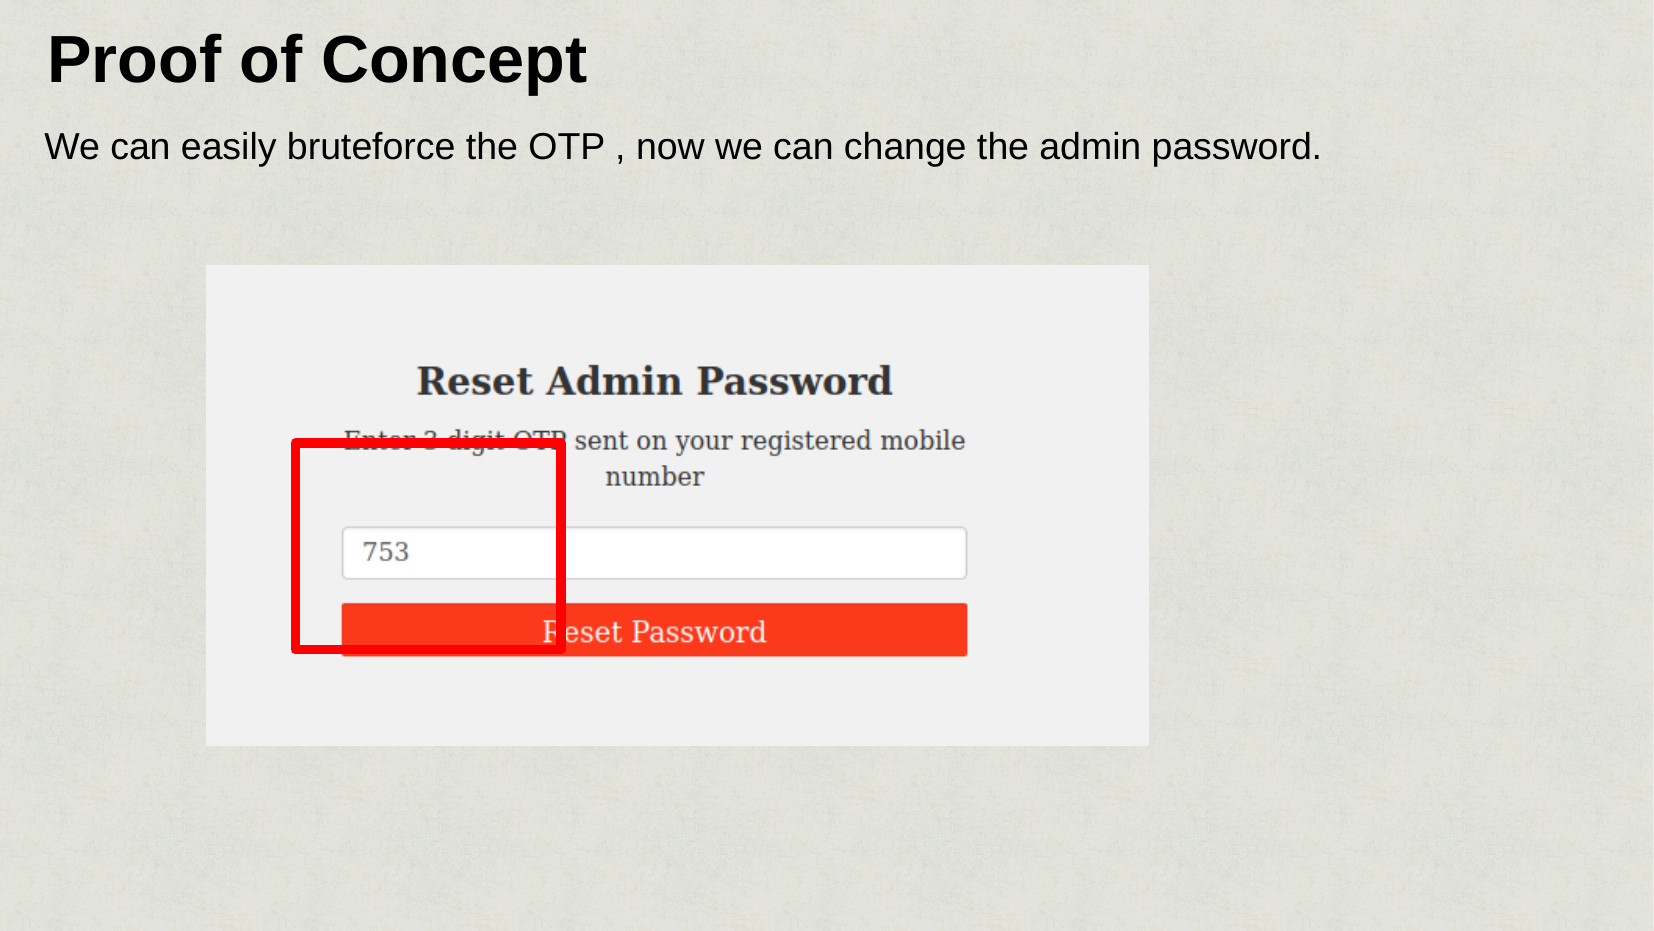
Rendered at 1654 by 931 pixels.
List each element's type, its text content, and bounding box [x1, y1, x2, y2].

picture [0, 0, 1654, 931]
title Proof of Concept [47, 0, 1536, 119]
text_box We can easily bruteforce the OTP , now we can change the admin password. [29, 118, 1506, 178]
